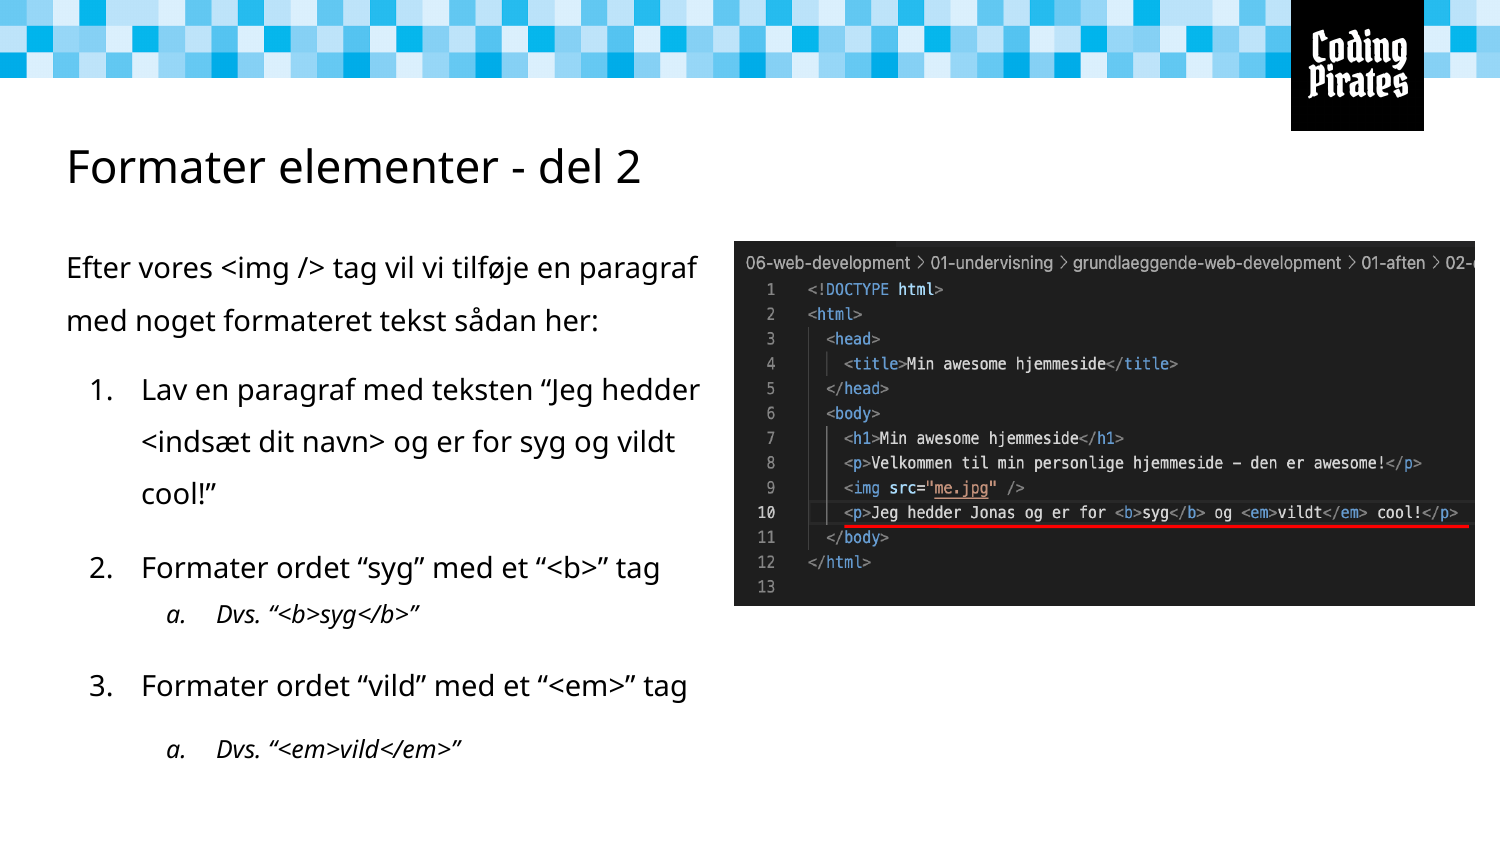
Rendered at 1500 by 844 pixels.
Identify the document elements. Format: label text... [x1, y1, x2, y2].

picture [1291, 0, 1424, 123]
title Formater elementer - del 2 [51, 123, 1477, 217]
picture [0, 0, 1056, 78]
list Efter vores <img /> tag vil vi tilføje en paragraf med noget formateret tekst sådan her: Lav en paragraf med teksten “Jeg hedder <indsæt dit navn> og er for syg og vildt cool!” Formater ordet “syg” med et “<b>” tag Dvs. “<b>syg</b>” Formater ordet “vild” med et “<em>” tag Dvs. “<em>vild</em>” [51, 216, 741, 803]
picture [734, 241, 1475, 606]
